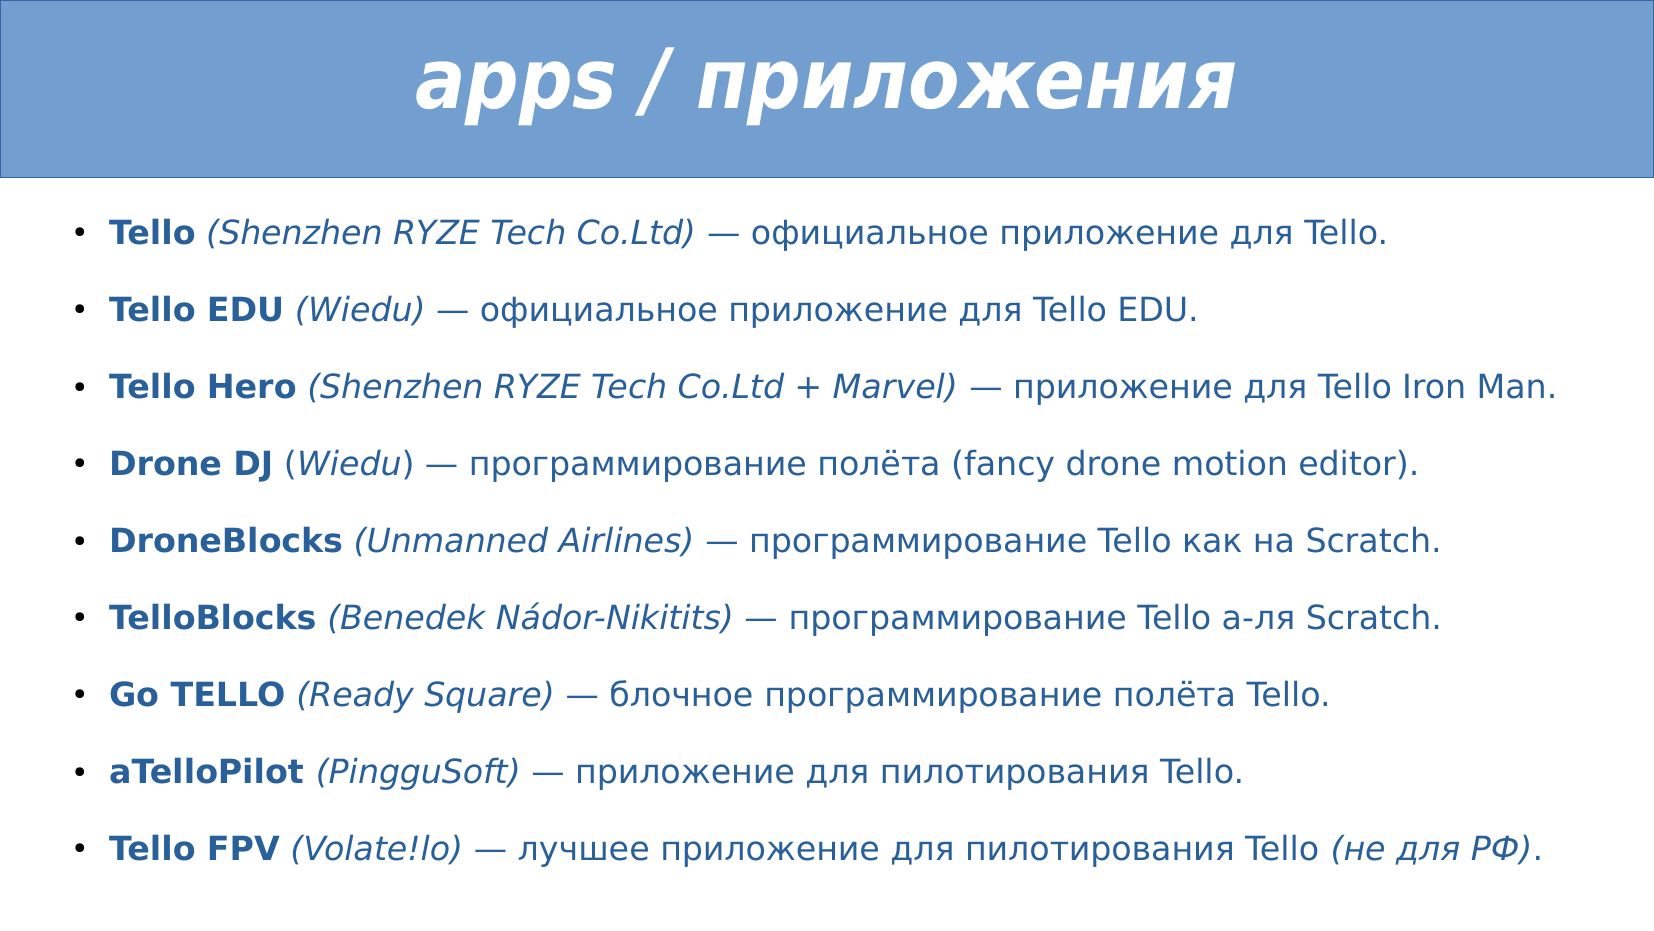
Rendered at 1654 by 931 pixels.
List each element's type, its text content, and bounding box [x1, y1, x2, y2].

text_box [0, 0, 1654, 178]
text_box Tello (Shenzhen RYZE Tech Co.Ltd) — официальное приложение для Tello. Tello EDU (Wiedu) — официальное приложение для Tello EDU. Tello Hero (Shenzhen RYZE Tech Co.Ltd + Marvel) — приложение для Tello Iron Man. Drone DJ (Wiedu) — программирование полёта (fancy drone motion editor). DroneBlocks (Unmanned Airlines) — программирование Tello как на Scratch. TelloBlocks (Benedek Nádor-Nikitits) — программирование Tello а-ля Scratch. Go TELLO (Ready Square) — блочное программирование полёта Tello. aTelloPilot (PingguSoft) — приложение для пилотирования Tello. Tello FPV (Volate!lo) — лучшее приложение для пилотирования Tello (не для РФ). [59, 206, 1607, 915]
text_box apps / приложения [11, 23, 1642, 178]
